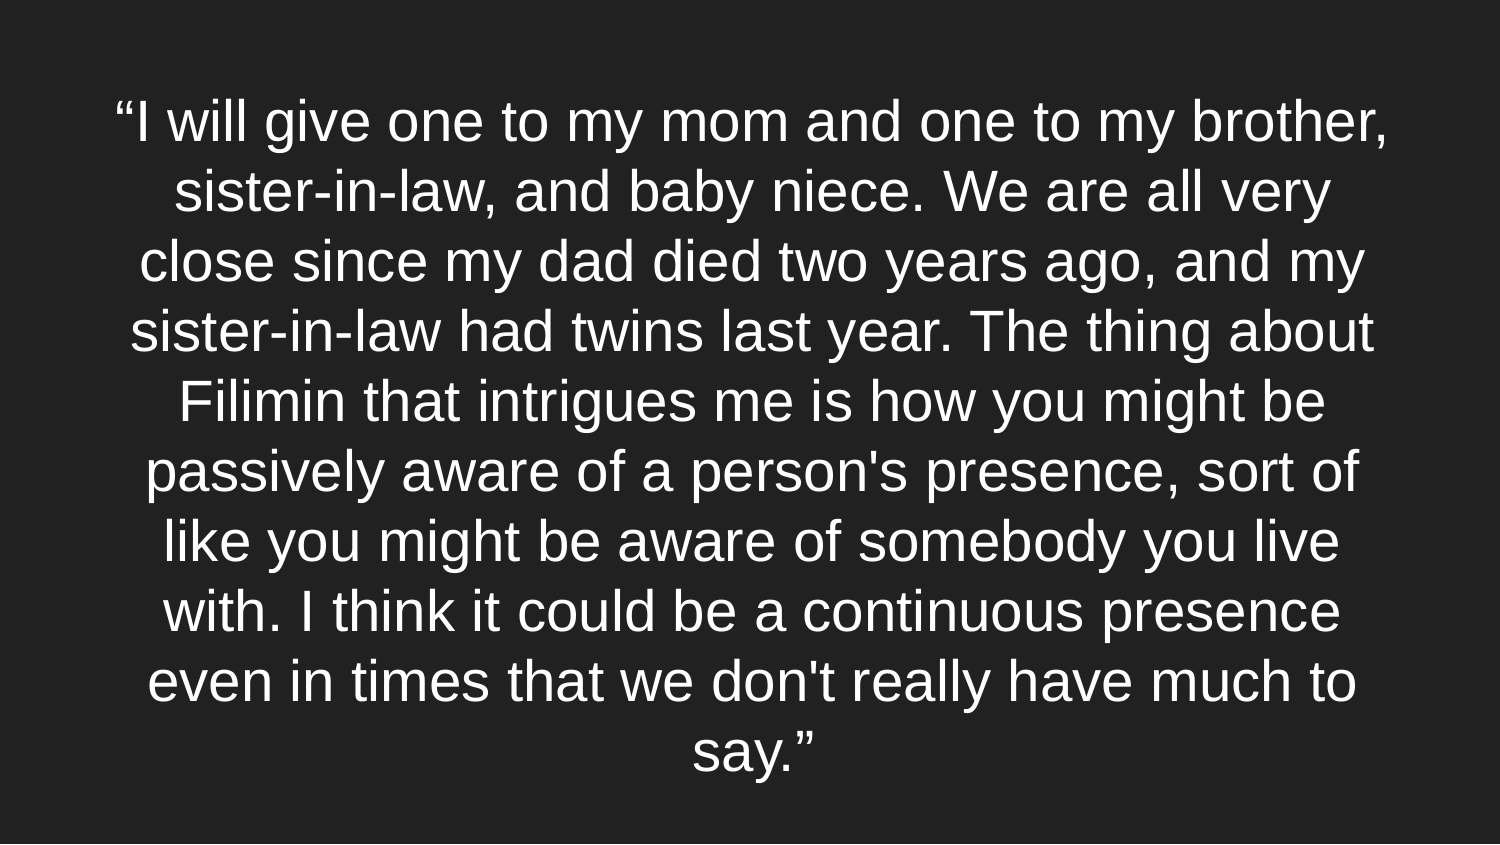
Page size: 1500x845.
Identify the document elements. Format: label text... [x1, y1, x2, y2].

subtitle “I will give one to my mom and one to my brother, sister-in-law, and baby niece. We are all very close since my dad died two years ago, and my sister-in-law had twins last year. The thing about Filimin that intrigues me is how you might be passively aware of a person's presence, sort of like you might be aware of somebody you live with. I think it could be a continuous presence even in times that we don't really have much to say.” [87, 68, 1420, 180]
